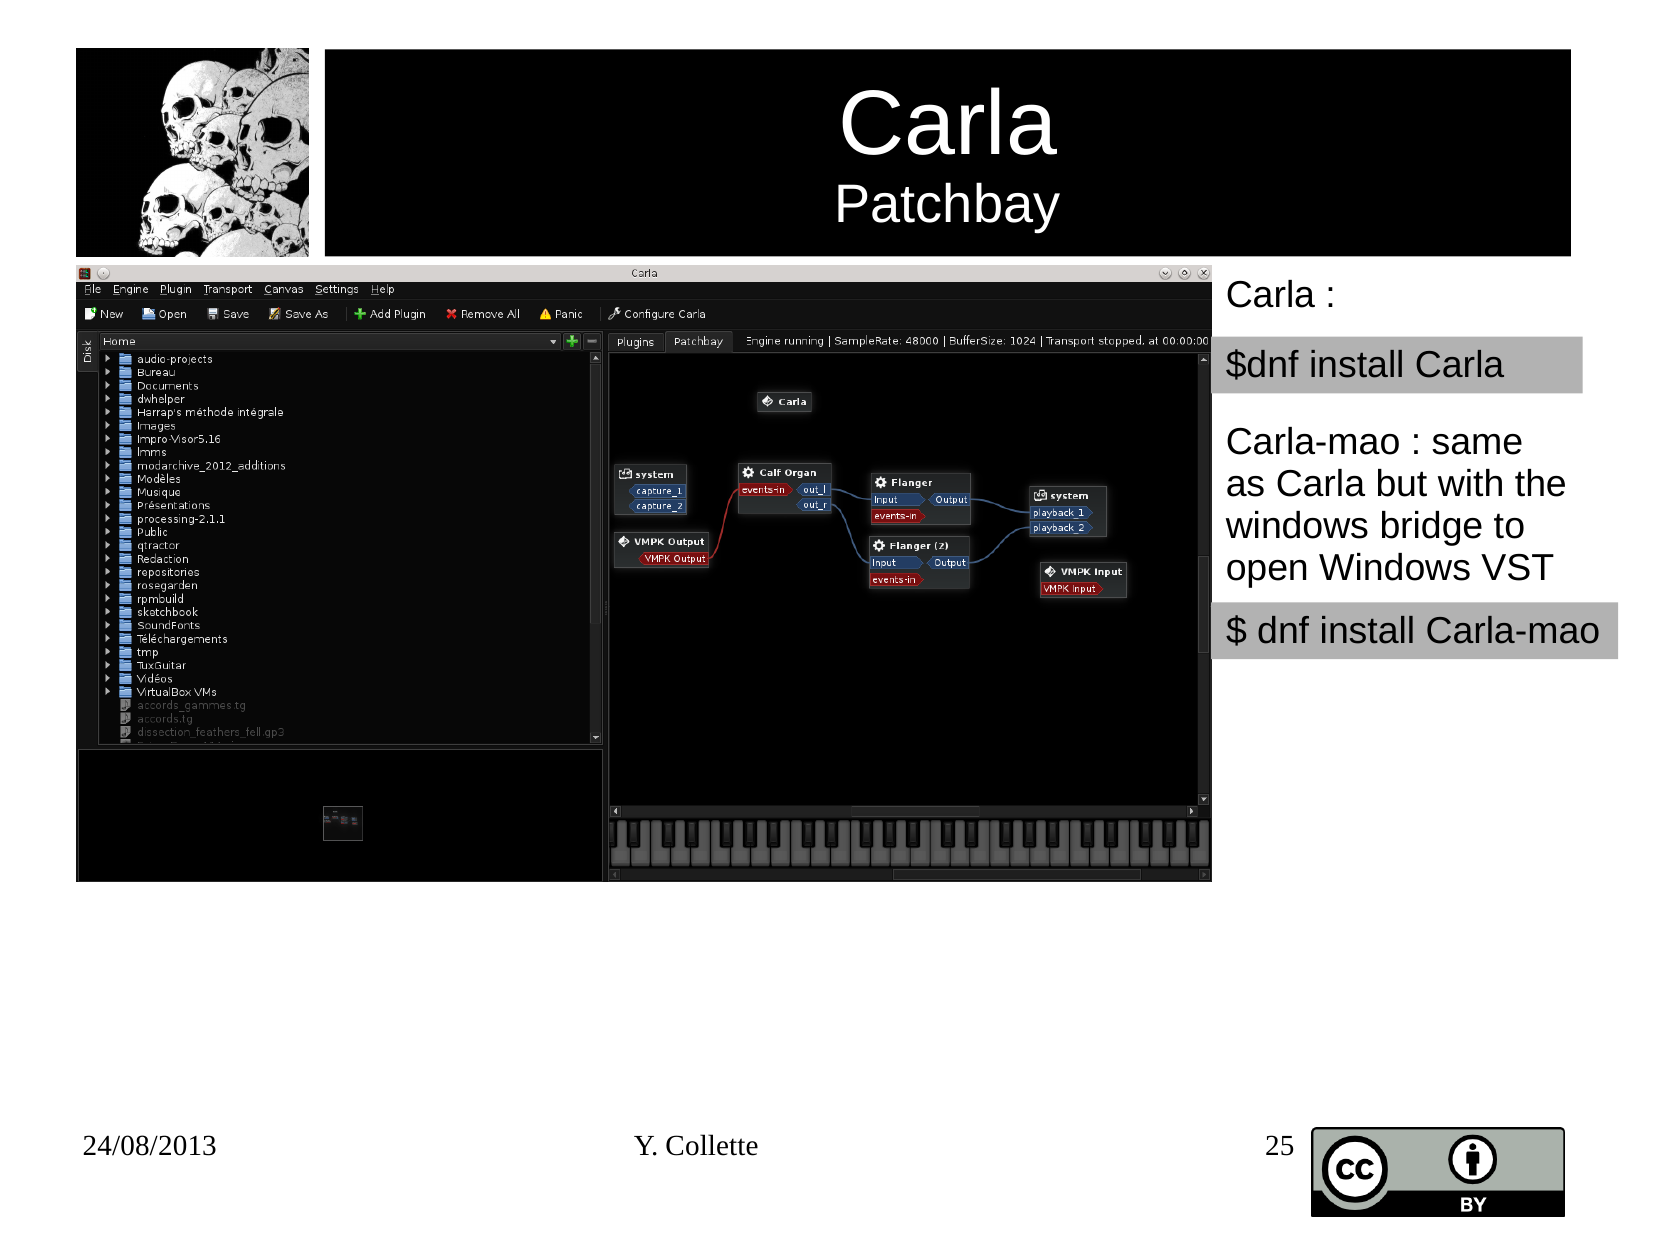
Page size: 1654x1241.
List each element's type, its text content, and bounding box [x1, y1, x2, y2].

text_box $dnf install Carla [1211, 336, 1583, 394]
text_box $ dnf install Carla-mao [1211, 602, 1619, 660]
picture [76, 48, 309, 257]
text_box Carla : [1211, 265, 1583, 323]
title Carla Patchbay [324, 49, 1571, 257]
picture [76, 265, 1212, 882]
picture [1311, 1127, 1565, 1217]
text_box Carla-mao : same as Carla but with the windows bridge to open Windows VST [1211, 413, 1583, 597]
